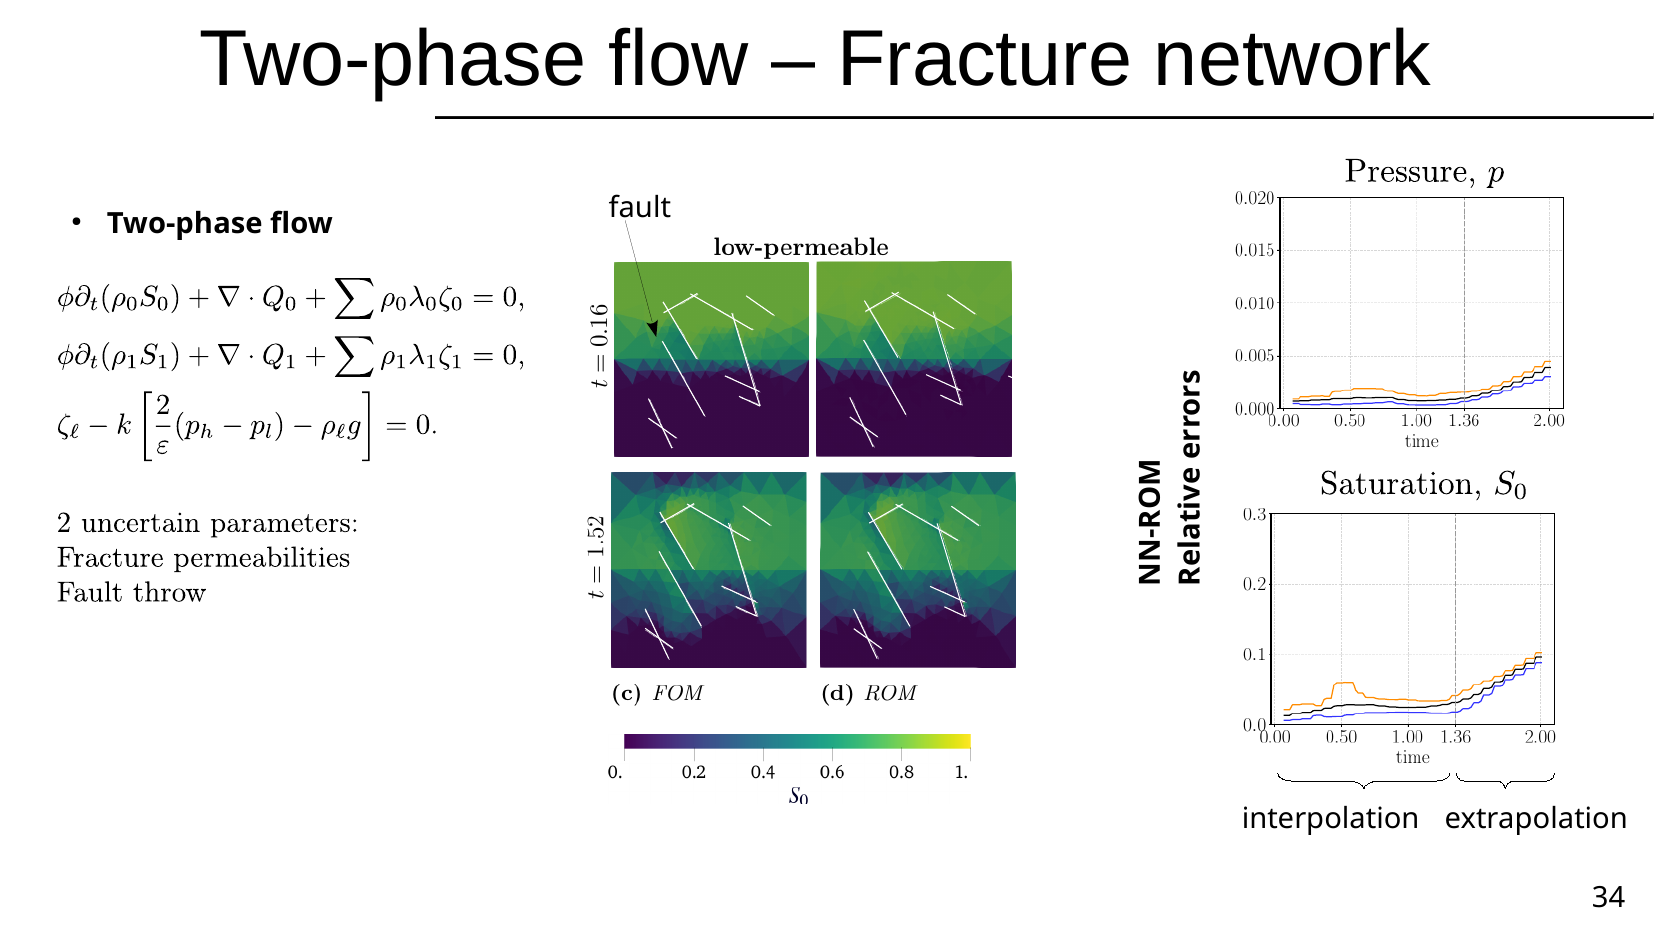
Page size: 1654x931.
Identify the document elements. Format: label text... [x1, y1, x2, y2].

picture [56, 512, 357, 602]
picture [573, 233, 1025, 804]
text_box NN-ROM Relative errors [1121, 292, 1215, 601]
picture [1202, 470, 1592, 779]
title Two-phase flow – Fracture network [0, 0, 1654, 117]
text_box fault [593, 179, 687, 233]
text_box interpolation [1227, 789, 1421, 843]
picture [56, 278, 524, 462]
text_box Two-phase flow [56, 194, 384, 269]
text_box extrapolation [1429, 789, 1630, 843]
picture [1202, 158, 1592, 458]
